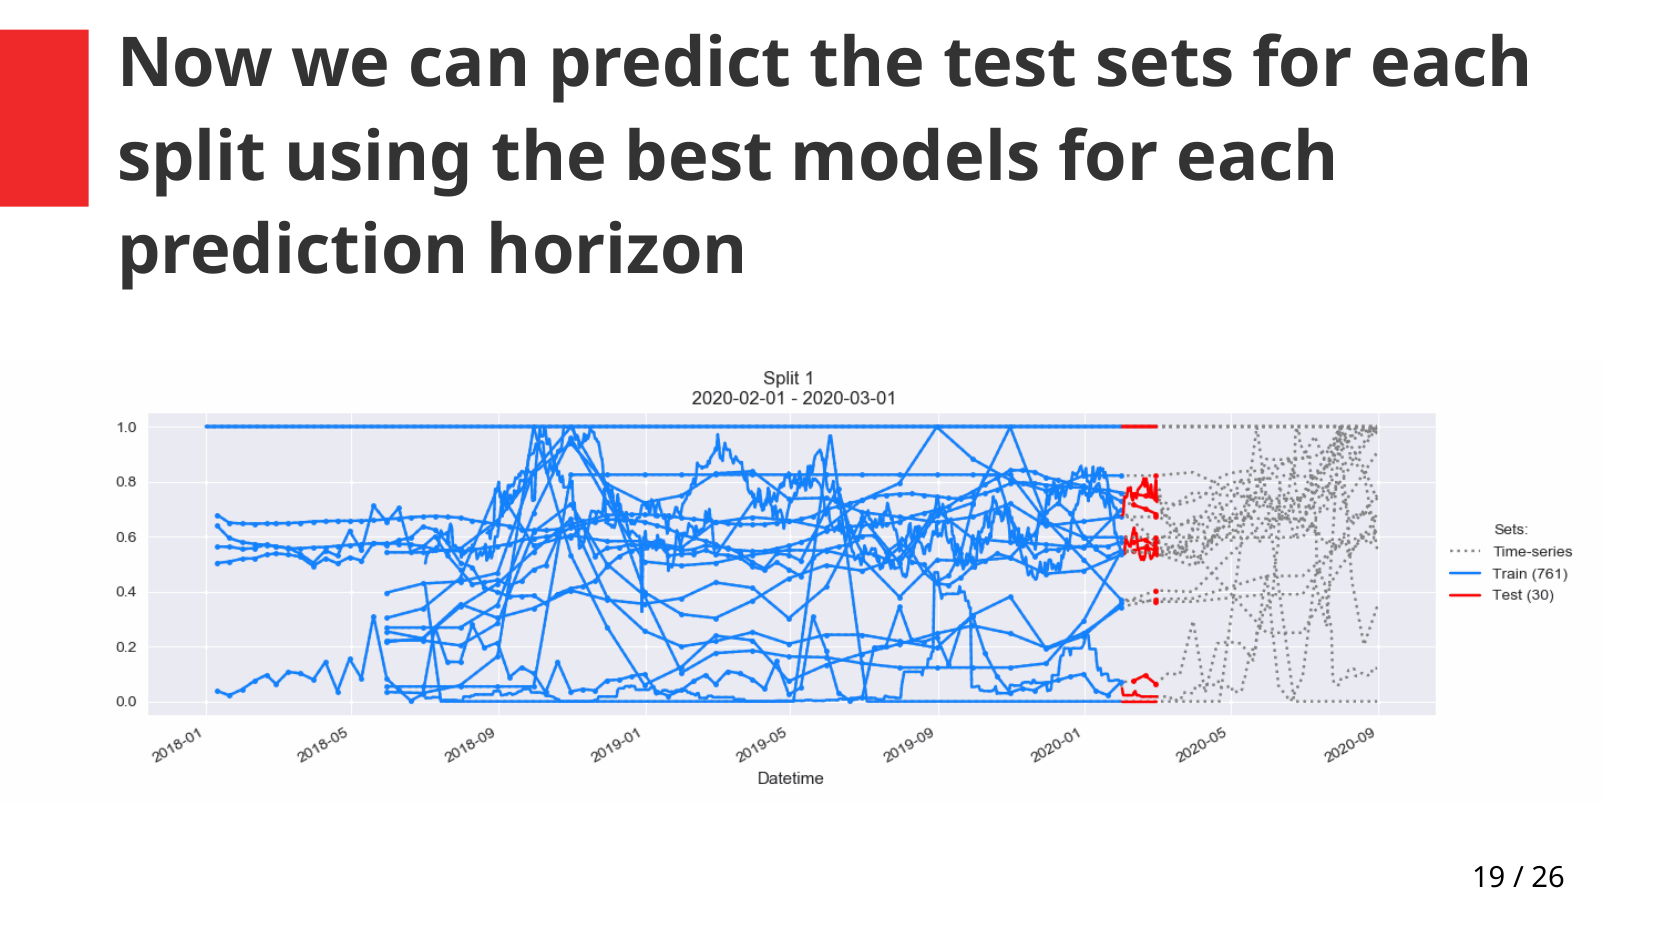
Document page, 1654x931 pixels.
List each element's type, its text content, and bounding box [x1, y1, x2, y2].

title Now we can predict the test sets for each split using the best models for each prediction horizon [117, 12, 1594, 295]
picture [0, 360, 1602, 804]
